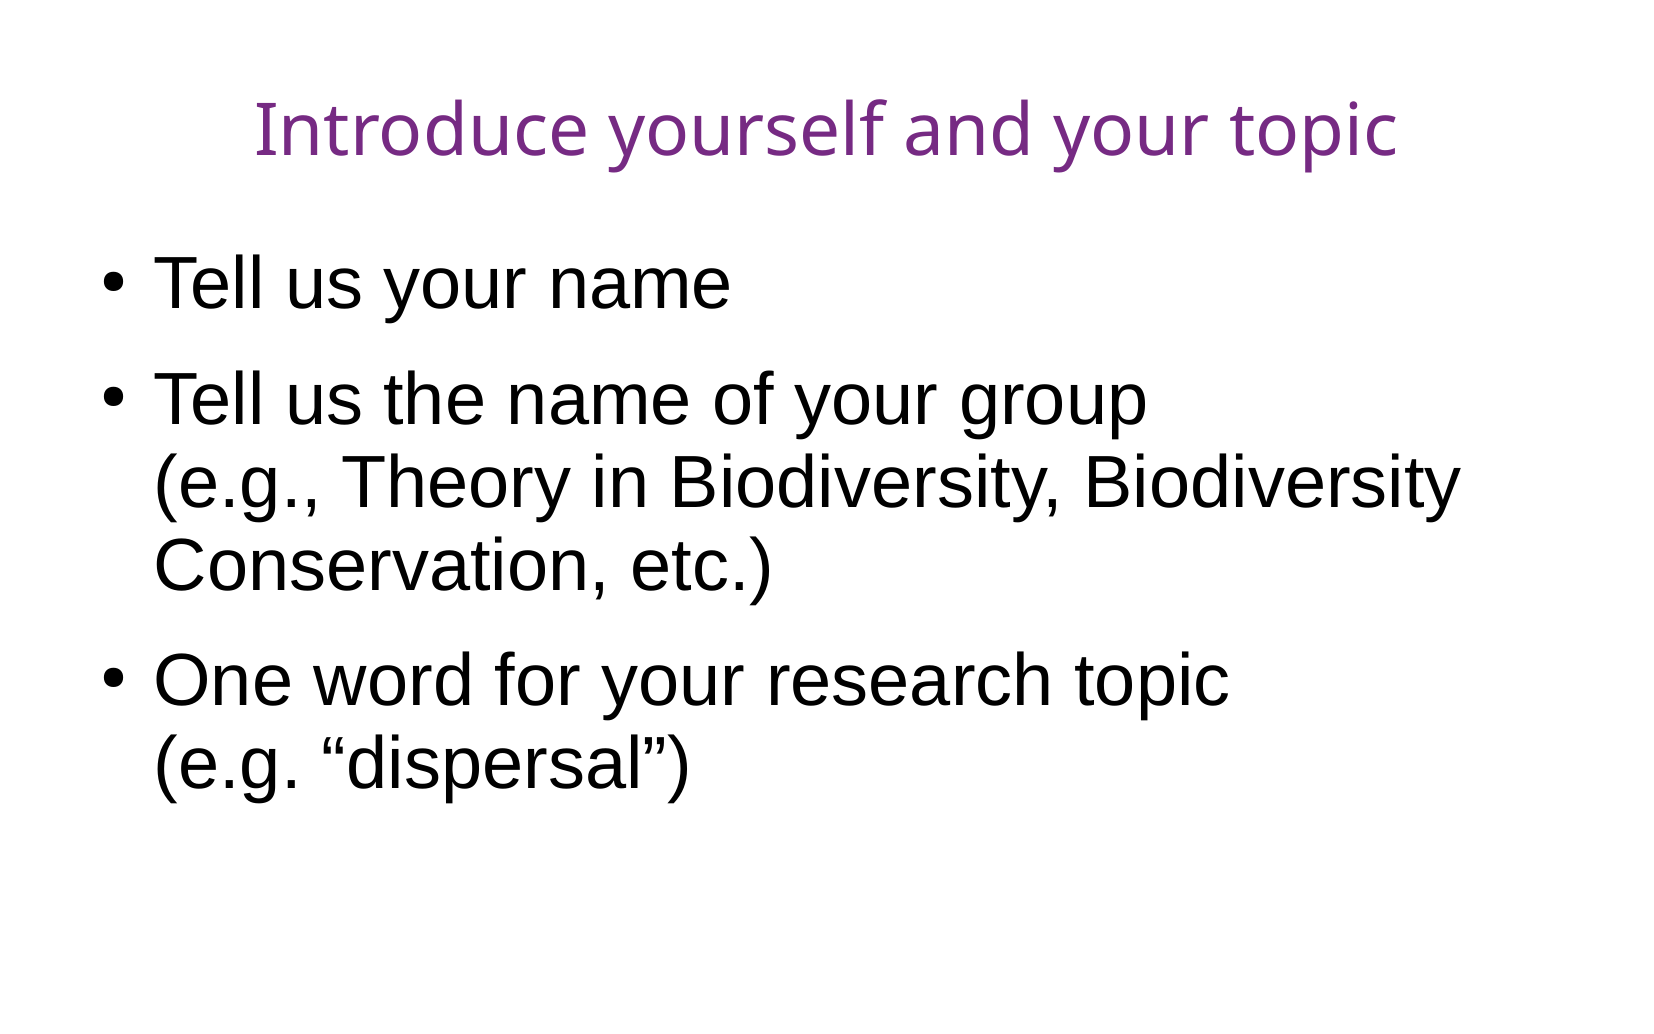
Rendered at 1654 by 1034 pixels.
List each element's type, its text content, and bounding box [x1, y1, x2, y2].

title Introduce yourself and your topic [82, 41, 1571, 214]
list Tell us your name Tell us the name of your group (e.g., Theory in Biodiversity, Biodiversity Conservation, etc.) One word for your research topic (e.g. “dispersal”) [82, 241, 1571, 842]
